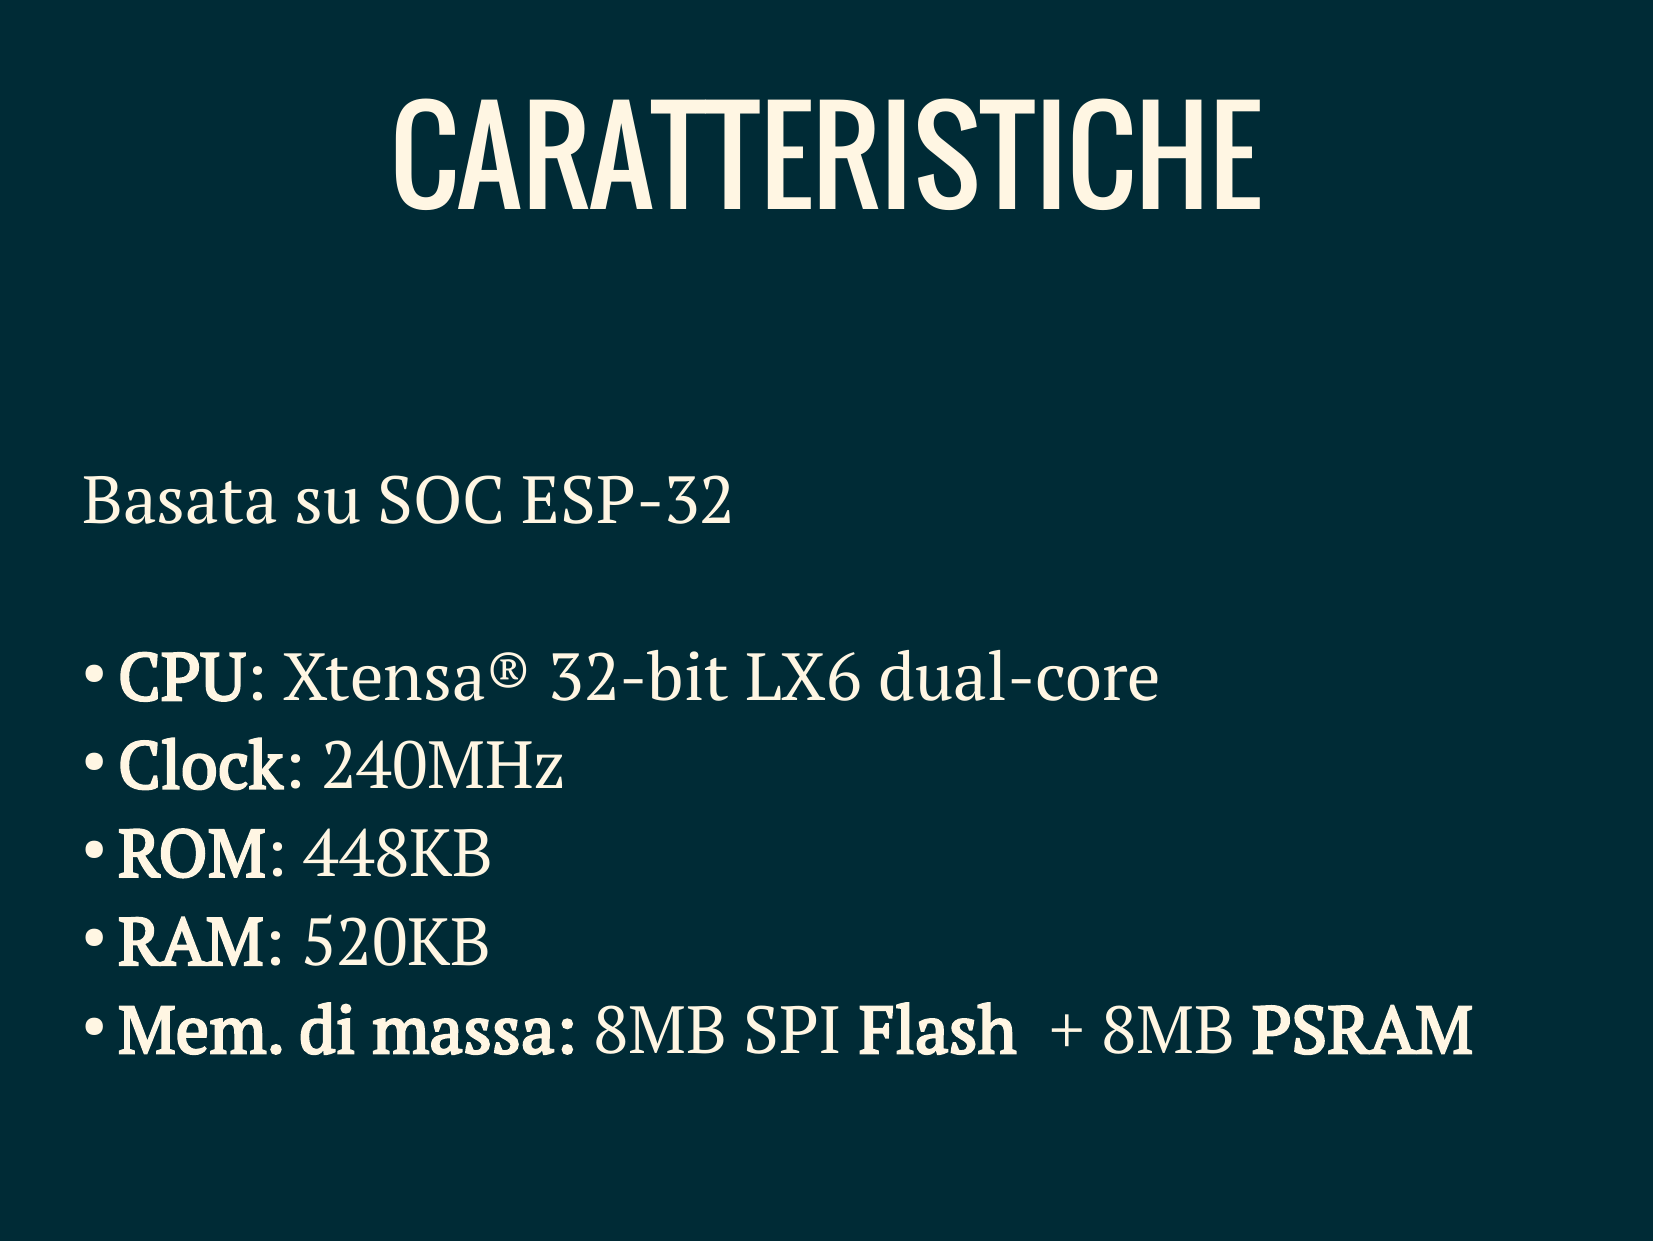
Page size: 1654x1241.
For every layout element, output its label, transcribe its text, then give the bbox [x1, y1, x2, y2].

title caratteristiche [82, 49, 1571, 257]
text_box Basata su SOC ESP-32 CPU: Xtensa® 32-bit LX6 dual-core Clock: 240MHz ROM: 448KB RAM: 520KB Mem. di massa: 8MB SPI Flash + 8MB PSRAM [82, 366, 1571, 1231]
